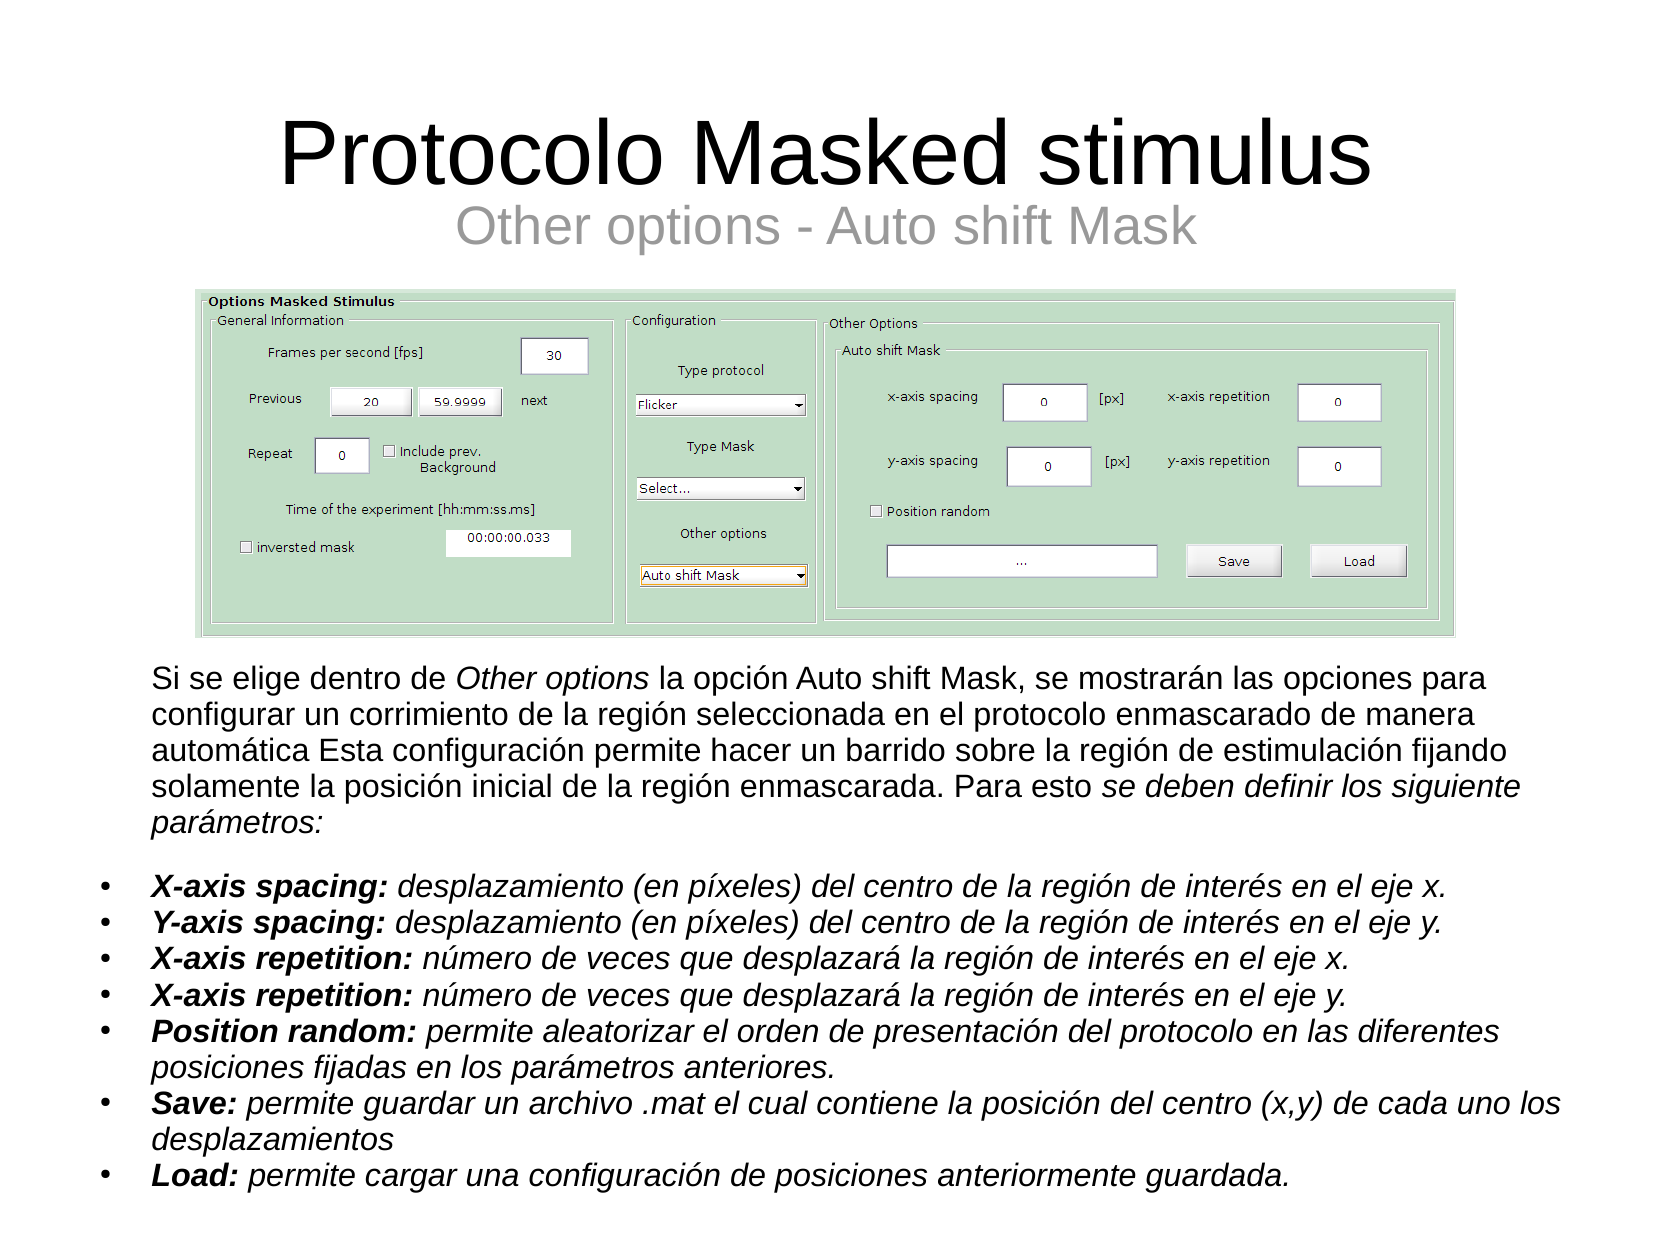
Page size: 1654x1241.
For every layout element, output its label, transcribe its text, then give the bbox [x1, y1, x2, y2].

list Si se elige dentro de Other options la opción Auto shift Mask, se mostrarán las opciones para configurar un corrimiento de la región seleccionada en el protocolo enmascarado de manera automática Esta configuración permite hacer un barrido sobre la región de estimulación fijando solamente la posición inicial de la región enmascarada. Para esto se deben definir los siguiente parámetros: X-axis spacing: desplazamiento (en píxeles) del centro de la región de interés en el eje x. Y-axis spacing: desplazamiento (en píxeles) del centro de la región de interés en el eje y. X-axis repetition: número de veces que desplazará la región de interés en el eje x. X-axis repetition: número de veces que desplazará la región de interés en el eje y. Position random: permite aleatorizar el orden de presentación del protocolo en las diferentes posiciones fijadas en los parámetros anteriores. Save: permite guardar un archivo .mat el cual contiene la posición del centro (x,y) de cada uno los desplazamientos Load: permite cargar una configuración de posiciones anteriormente guardada. [82, 660, 1571, 1201]
picture [195, 289, 1456, 638]
title Protocolo Masked stimulus [82, 49, 1571, 195]
title Other options - Auto shift Mask [82, 195, 1572, 257]
